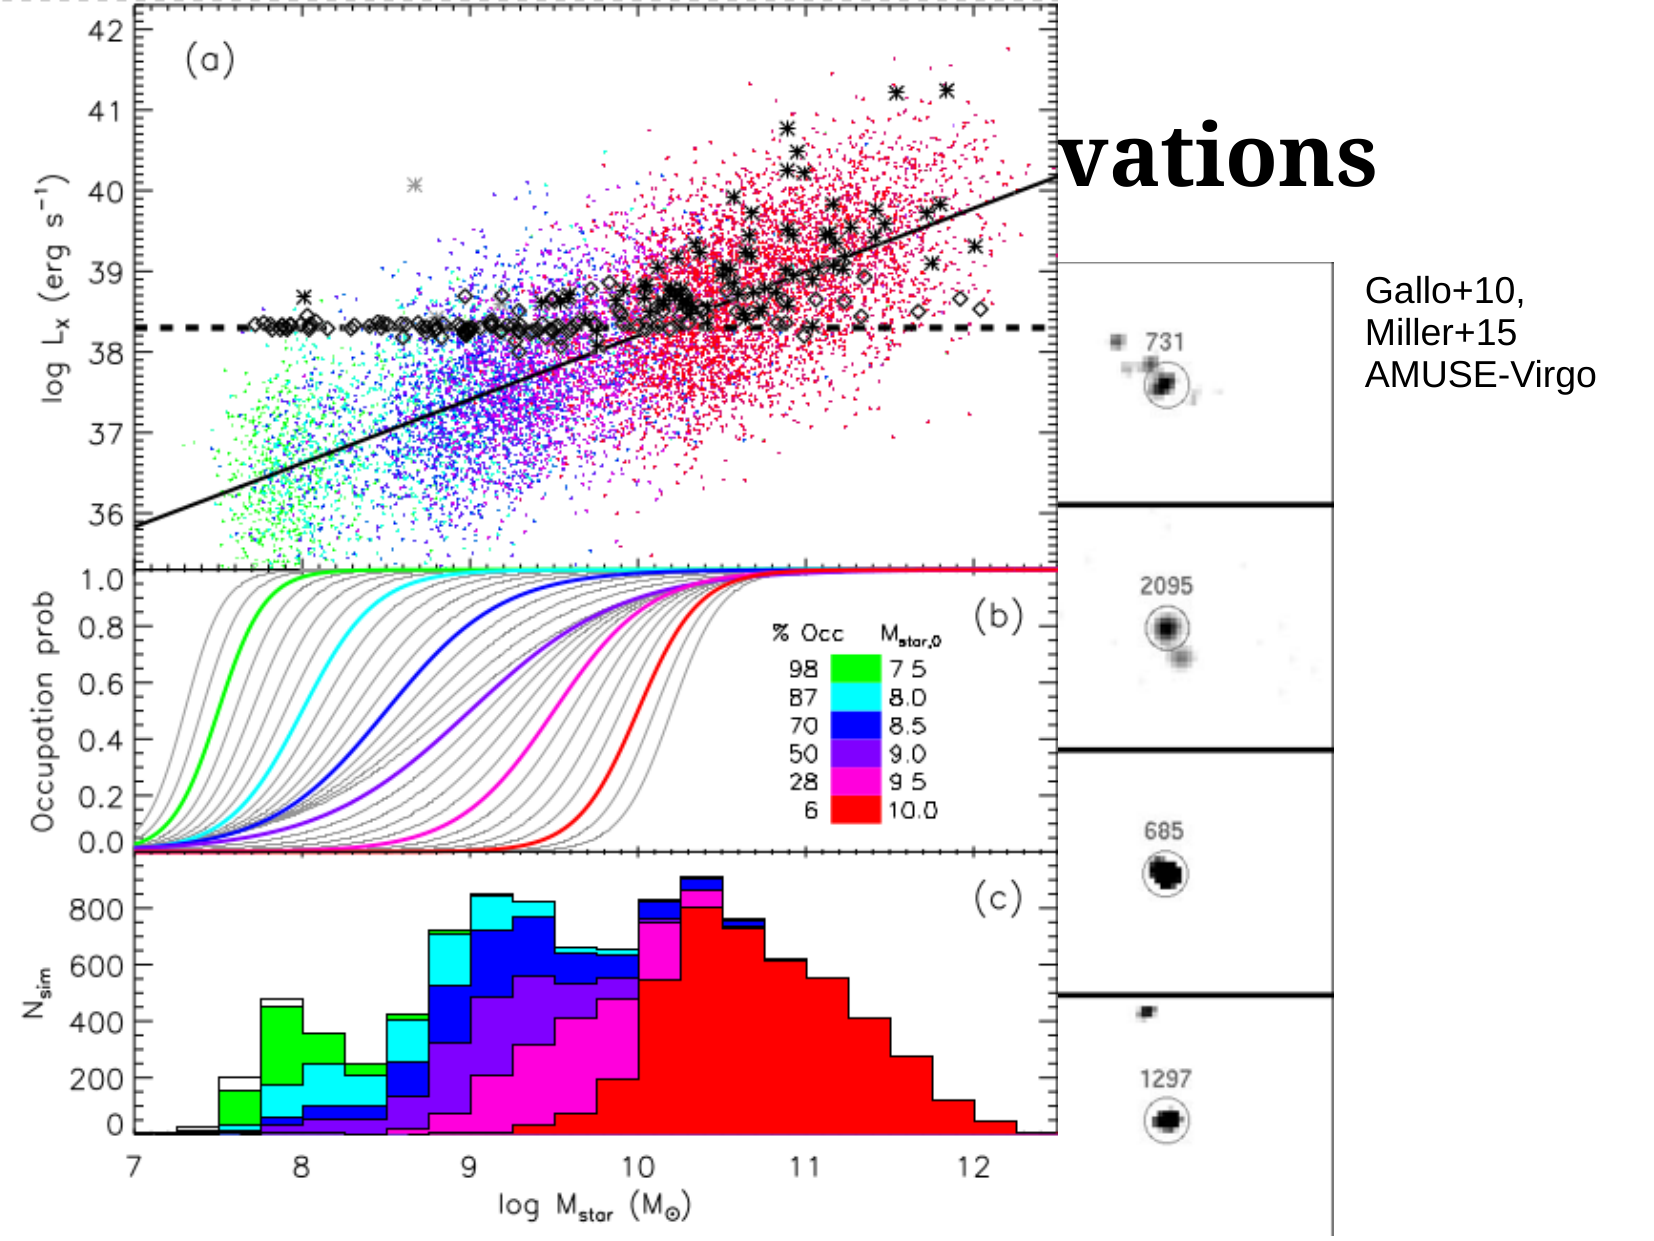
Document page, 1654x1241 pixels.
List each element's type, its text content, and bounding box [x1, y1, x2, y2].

picture [0, 0, 1334, 1241]
title Occupation Observations [1058, 49, 1571, 257]
text_box Gallo+10, Miller+15 AMUSE-Virgo [1350, 262, 1651, 530]
